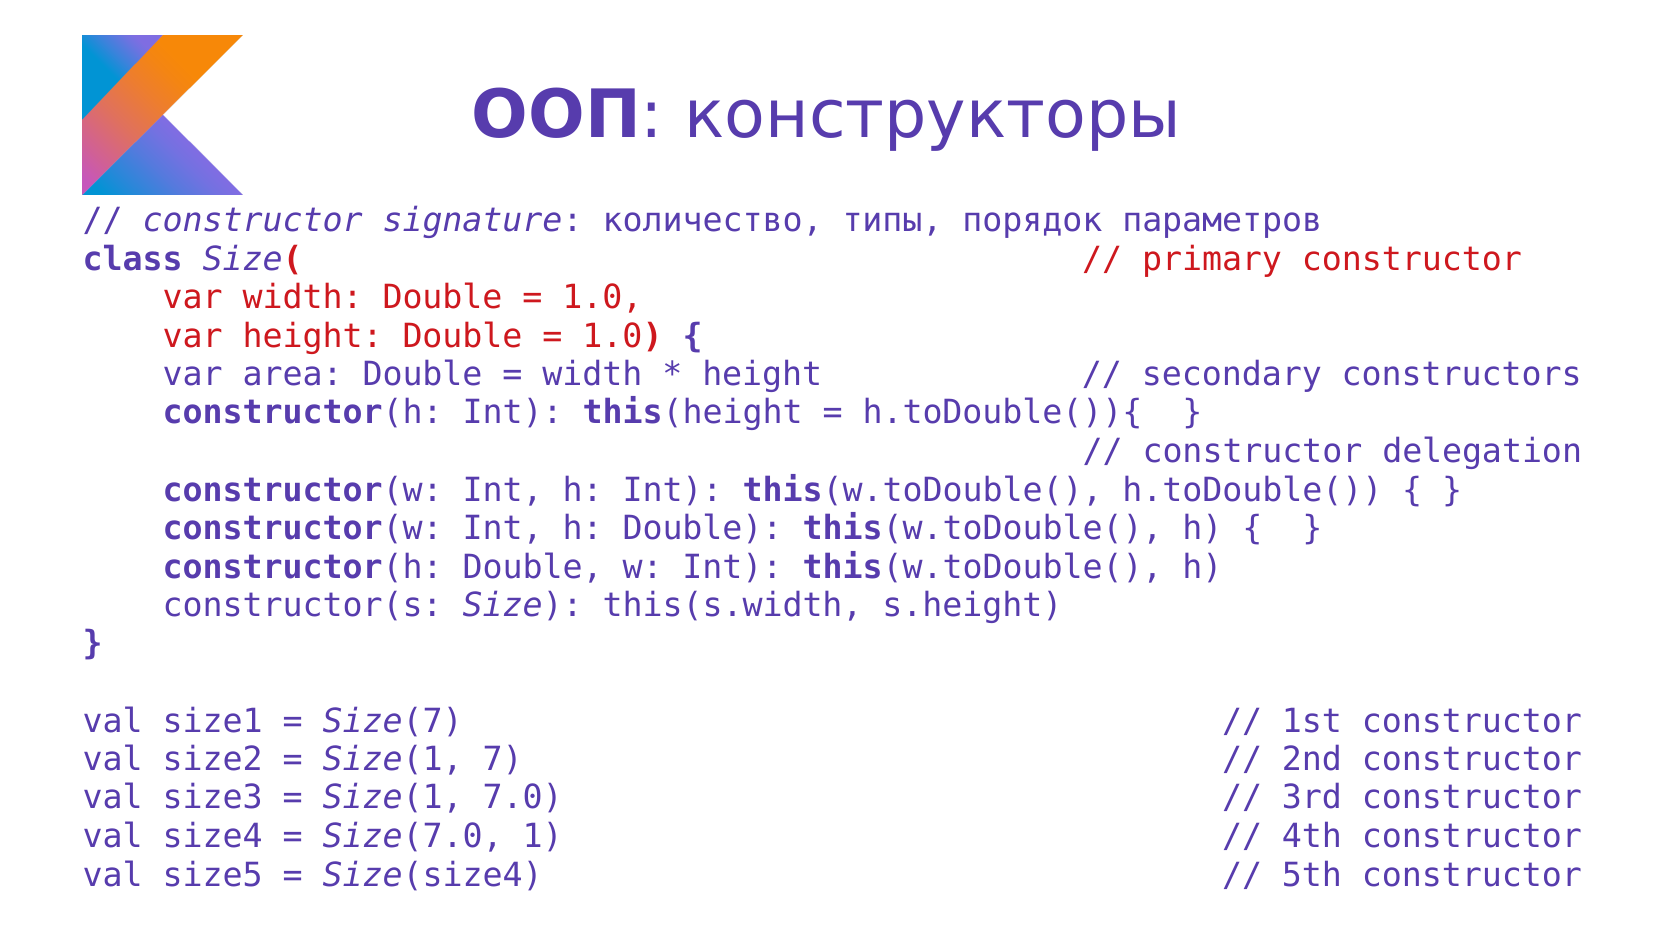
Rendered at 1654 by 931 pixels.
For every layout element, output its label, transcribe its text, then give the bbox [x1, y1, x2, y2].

subtitle // constructor signature: количество, типы, порядок параметров class Size( // primary constructor var width: Double = 1.0, var height: Double = 1.0) { var area: Double = width * height // secondary constructors constructor(h: Int): this(height = h.toDouble()){ } // constructor delegation constructor(w: Int, h: Int): this(w.toDouble(), h.toDouble()) { } constructor(w: Int, h: Double): this(w.toDouble(), h) { } constructor(h: Double, w: Int): this(w.toDouble(), h) constructor(s: Size): this(s.width, s.height) } val size1 = Size(7) // 1st constructor val size2 = Size(1, 7) // 2nd constructor val size3 = Size(1, 7.0) // 3rd constructor val size4 = Size(7.0, 1) // 4th constructor val size5 = Size(size4) // 5th constructor [82, 200, 1594, 894]
title ООП: конструкторы [243, 37, 1571, 193]
picture [82, 35, 243, 195]
